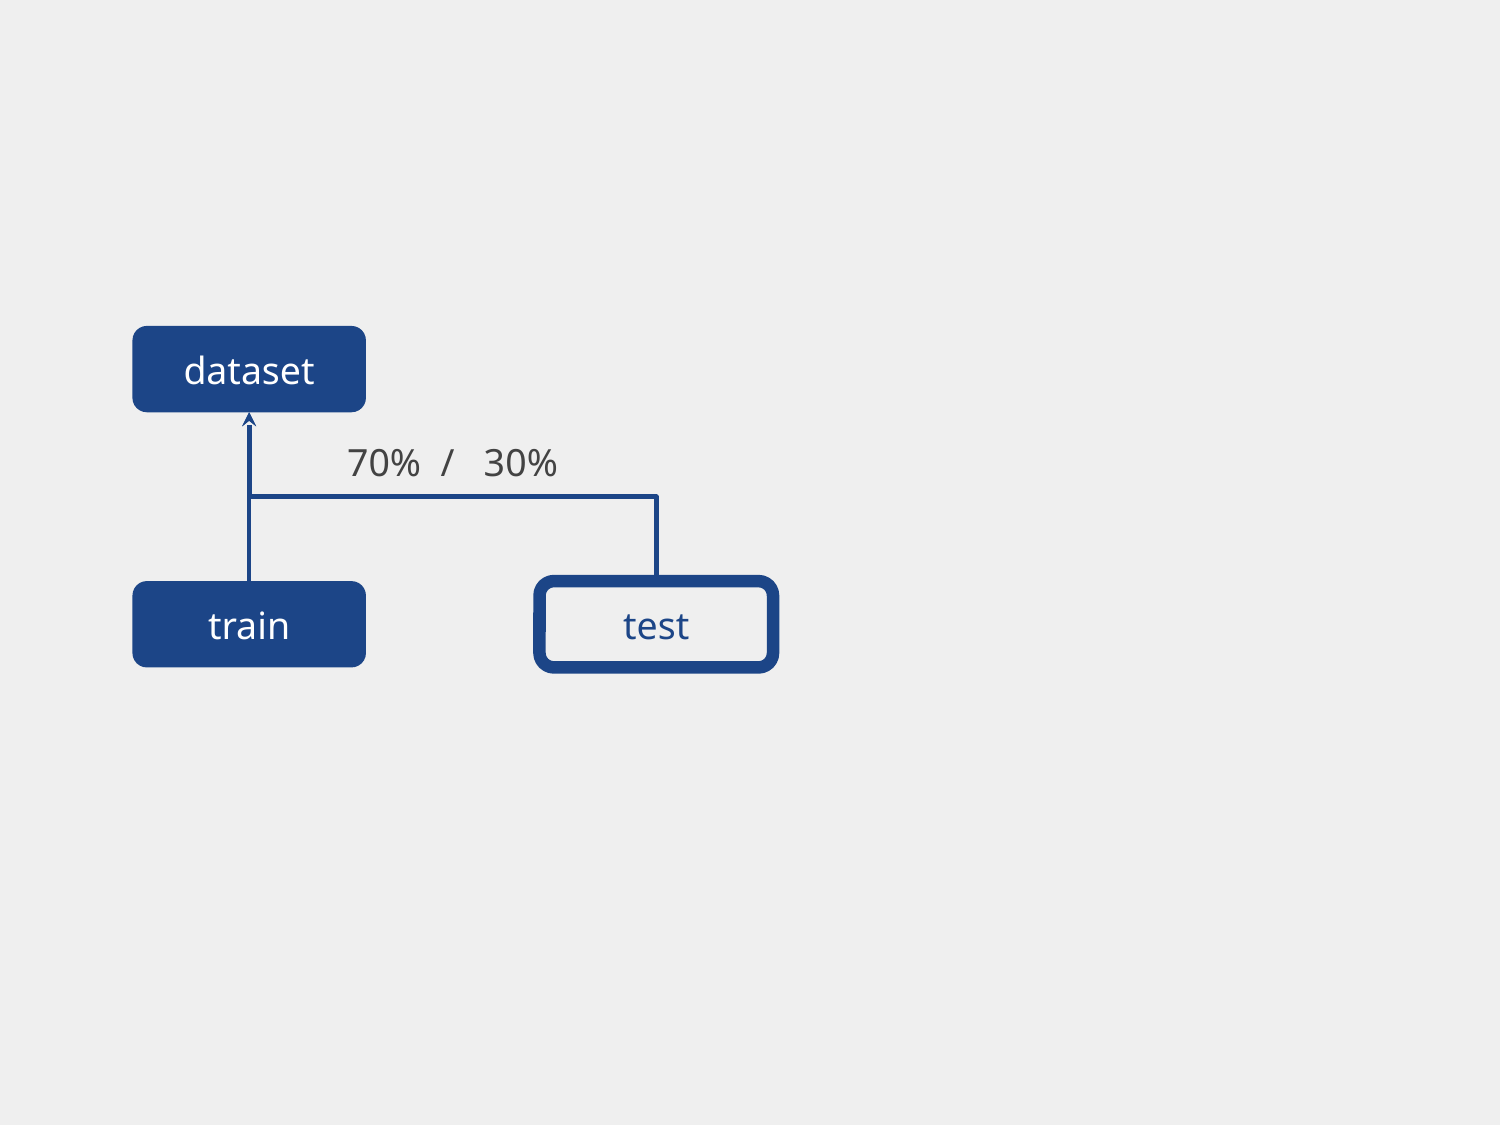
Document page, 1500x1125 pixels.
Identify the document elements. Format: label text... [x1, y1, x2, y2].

text_box train [132, 581, 366, 668]
text_box 70% / 30% [279, 424, 627, 520]
text_box dataset [132, 325, 366, 413]
text_box test [539, 581, 774, 668]
